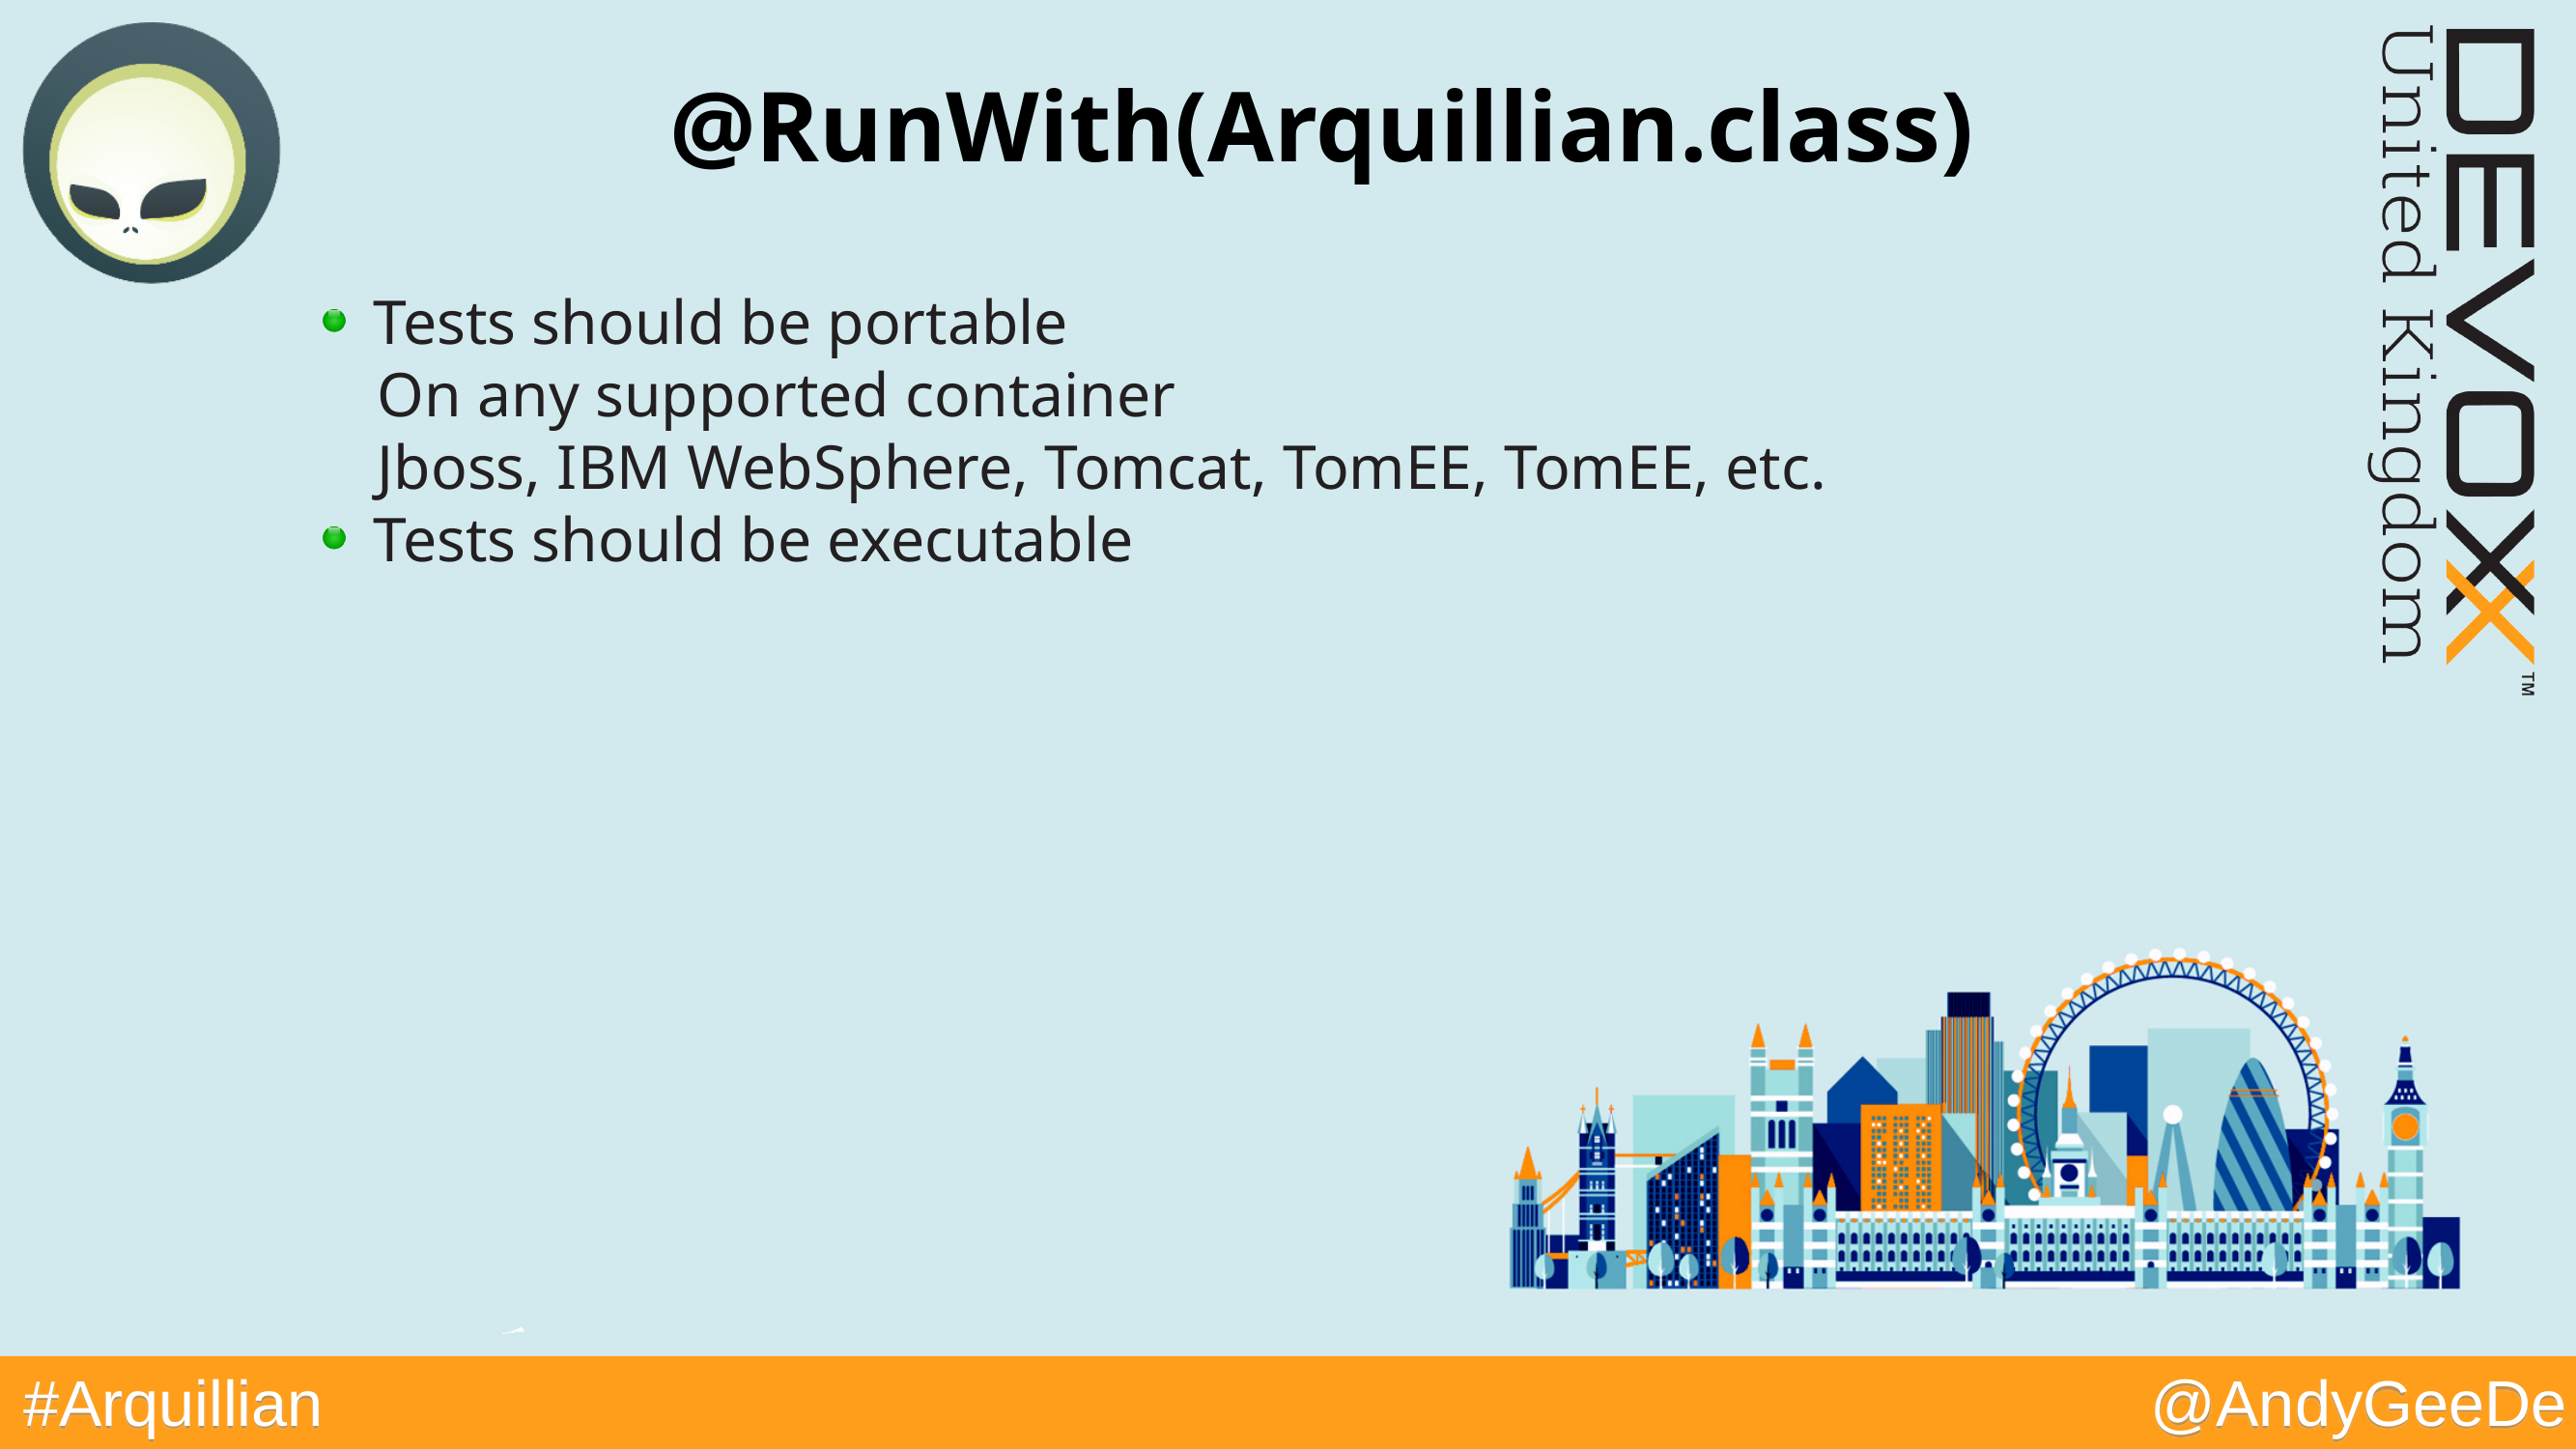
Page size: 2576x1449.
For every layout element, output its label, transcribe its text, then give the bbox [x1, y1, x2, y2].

picture [0, 0, 2576, 1355]
title @RunWith(Arquillian.class) [197, 58, 2448, 243]
list Tests should be portable On any supported container Jboss, IBM WebSphere, Tomcat, TomEE, TomEE, etc. Tests should be executable [304, 284, 2394, 1229]
